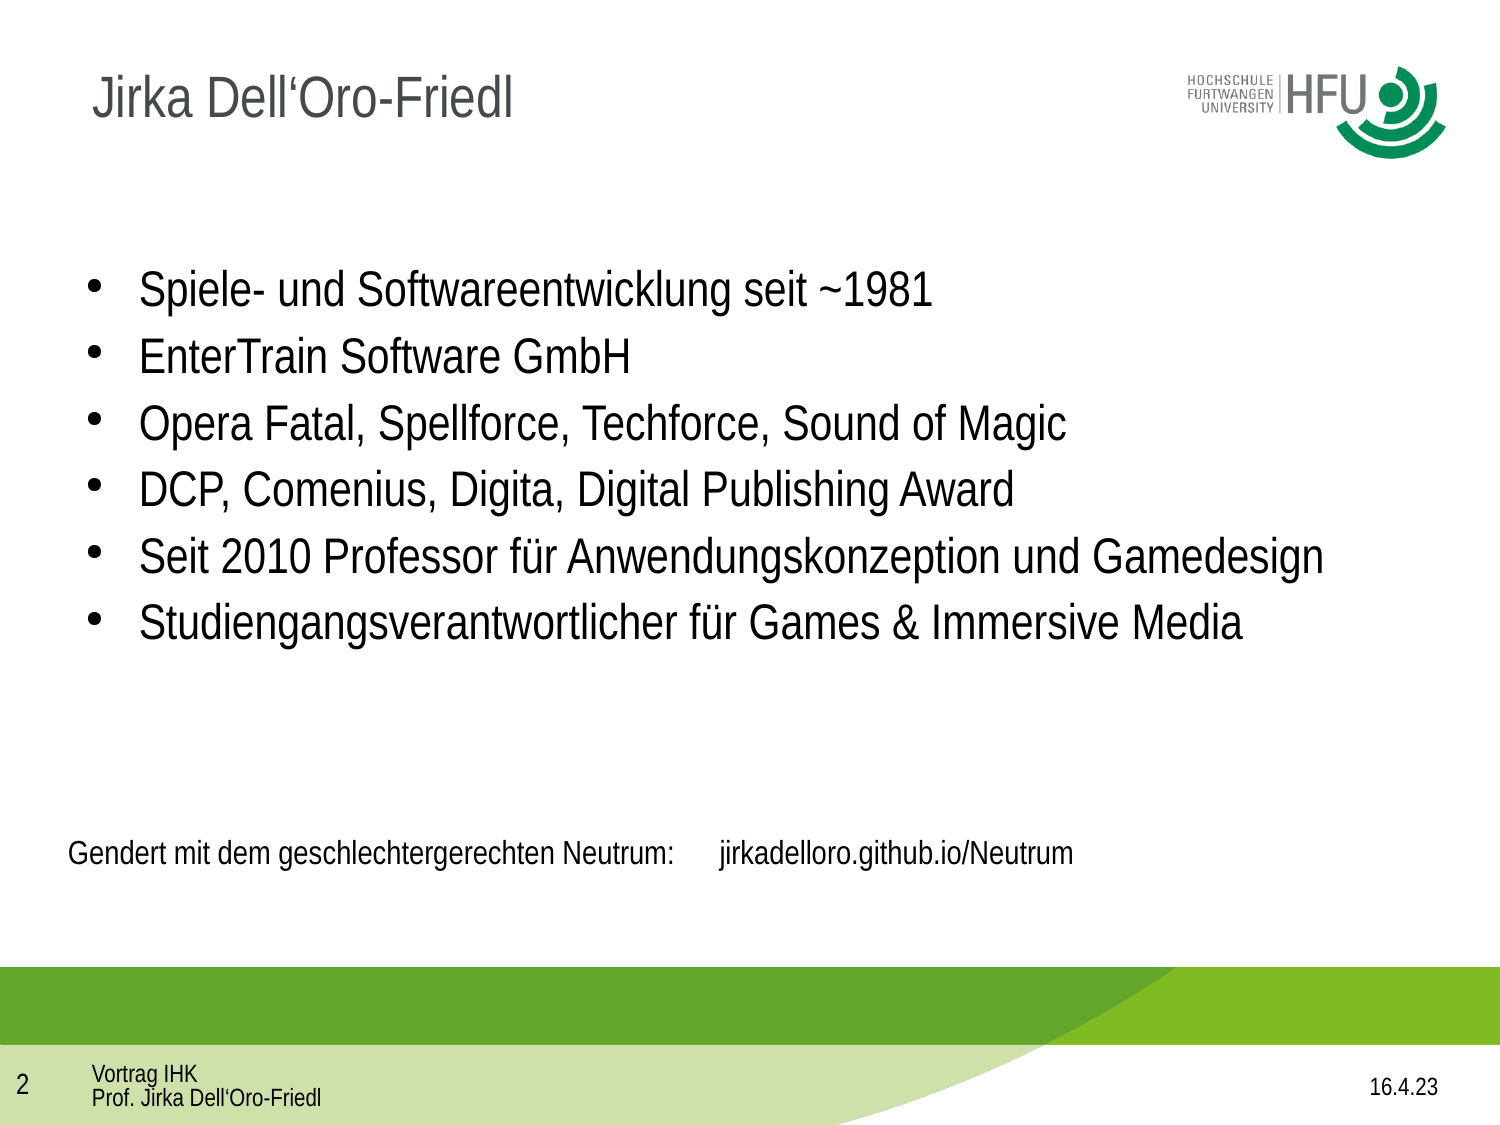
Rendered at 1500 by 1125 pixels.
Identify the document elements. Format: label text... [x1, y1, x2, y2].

title Jirka Dell‘Oro-Friedl [77, 64, 1353, 153]
picture [1166, 53, 1454, 164]
picture [0, 967, 1500, 1125]
list Spiele- und Softwareentwicklung seit ~1981 EnterTrain Software GmbH Opera Fatal, Spellforce, Techforce, Sound of Magic DCP, Comenius, Digita, Digital Publishing Award Seit 2010 Professor für Anwendungskonzeption und Gamedesign Studiengangsverantwortlicher für Games & Immersive Media Gendert mit dem geschlechtergerechten Neutrum: jirkadelloro.github.io/Neutrum [53, 249, 1424, 920]
